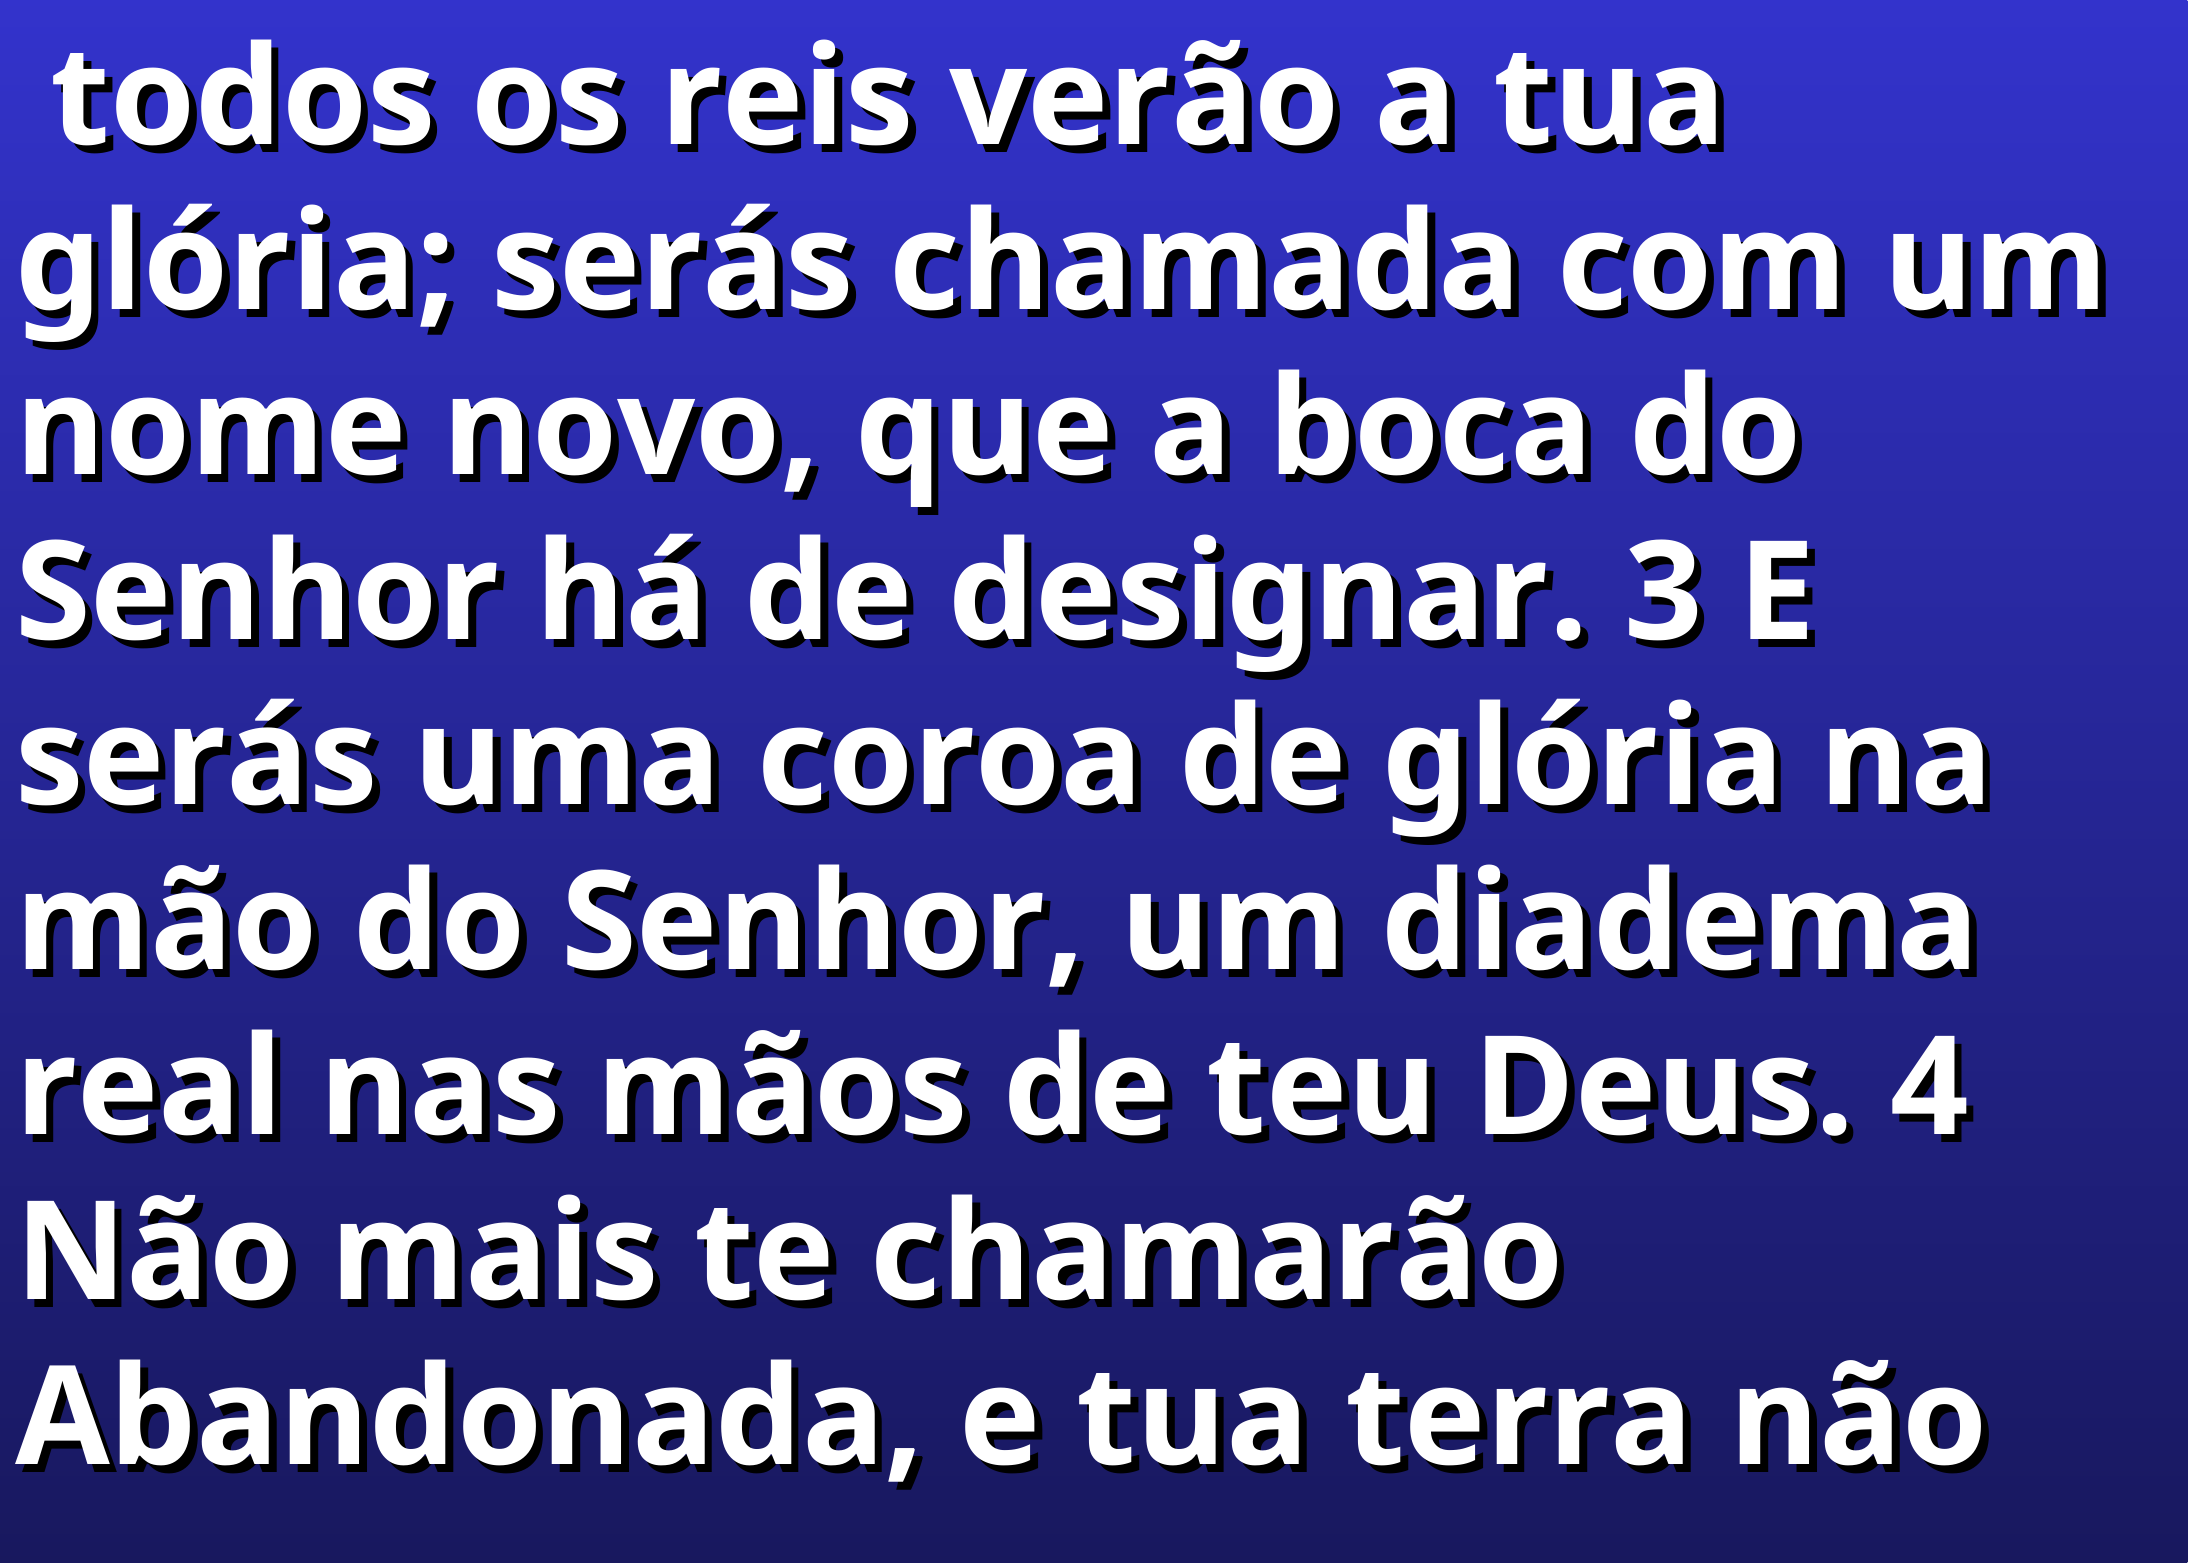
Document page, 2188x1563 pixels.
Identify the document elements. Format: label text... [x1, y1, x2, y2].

text_box todos os reis verão a tua glória; serás chamada com um nome novo, que a boca do Senhor há de designar. 3 E serás uma coroa de glória na mão do Senhor, um diadema real nas mãos de teu Deus. 4 Não mais te chamarão Abandonada, e tua terra não [0, 0, 2188, 1500]
